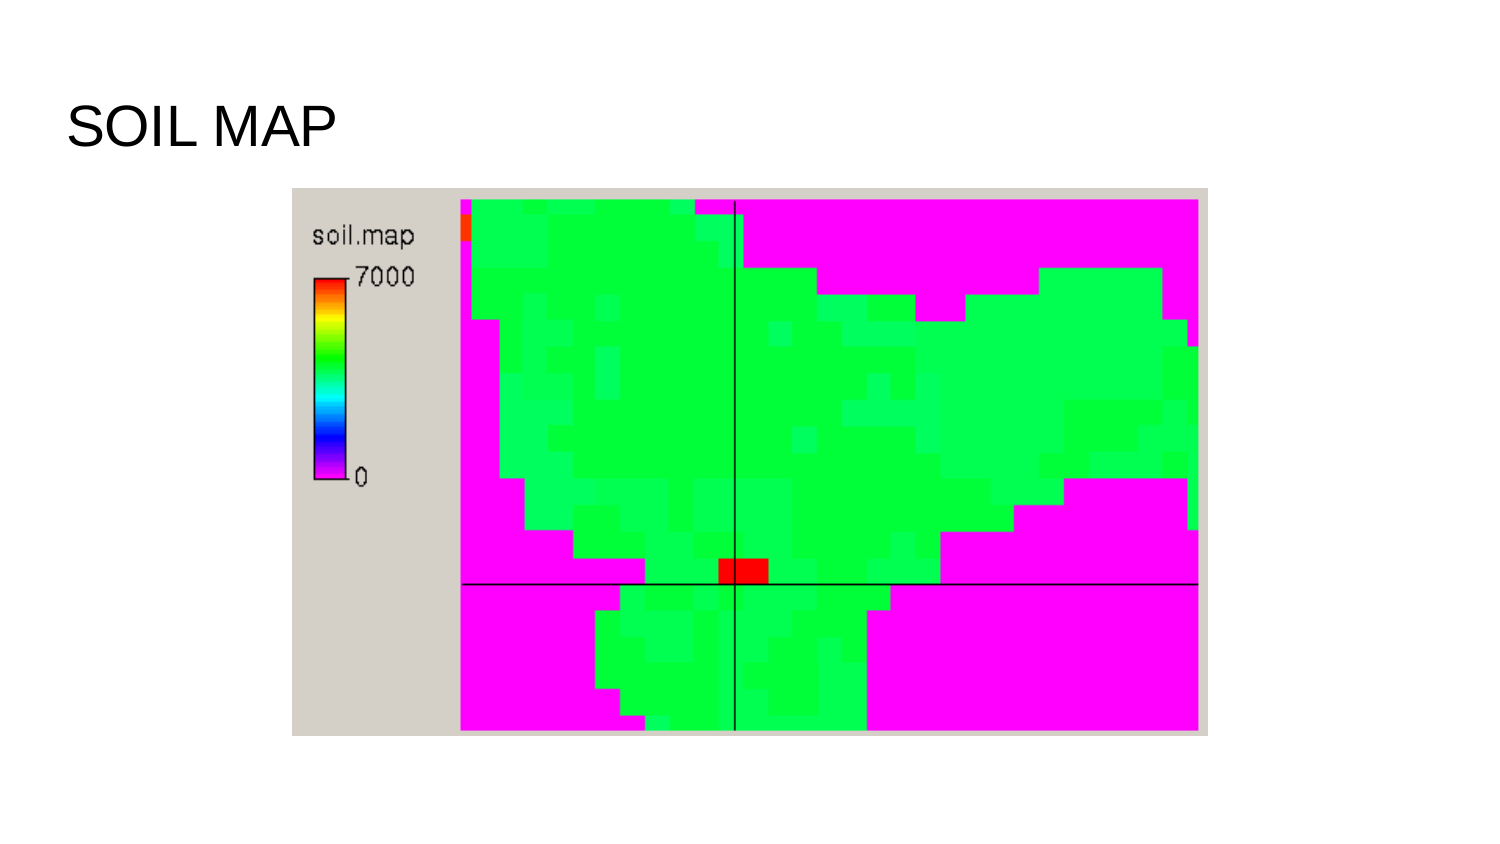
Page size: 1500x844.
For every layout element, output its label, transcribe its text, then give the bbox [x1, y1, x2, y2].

picture [292, 188, 1208, 736]
title SOIL MAP [51, 72, 1449, 167]
